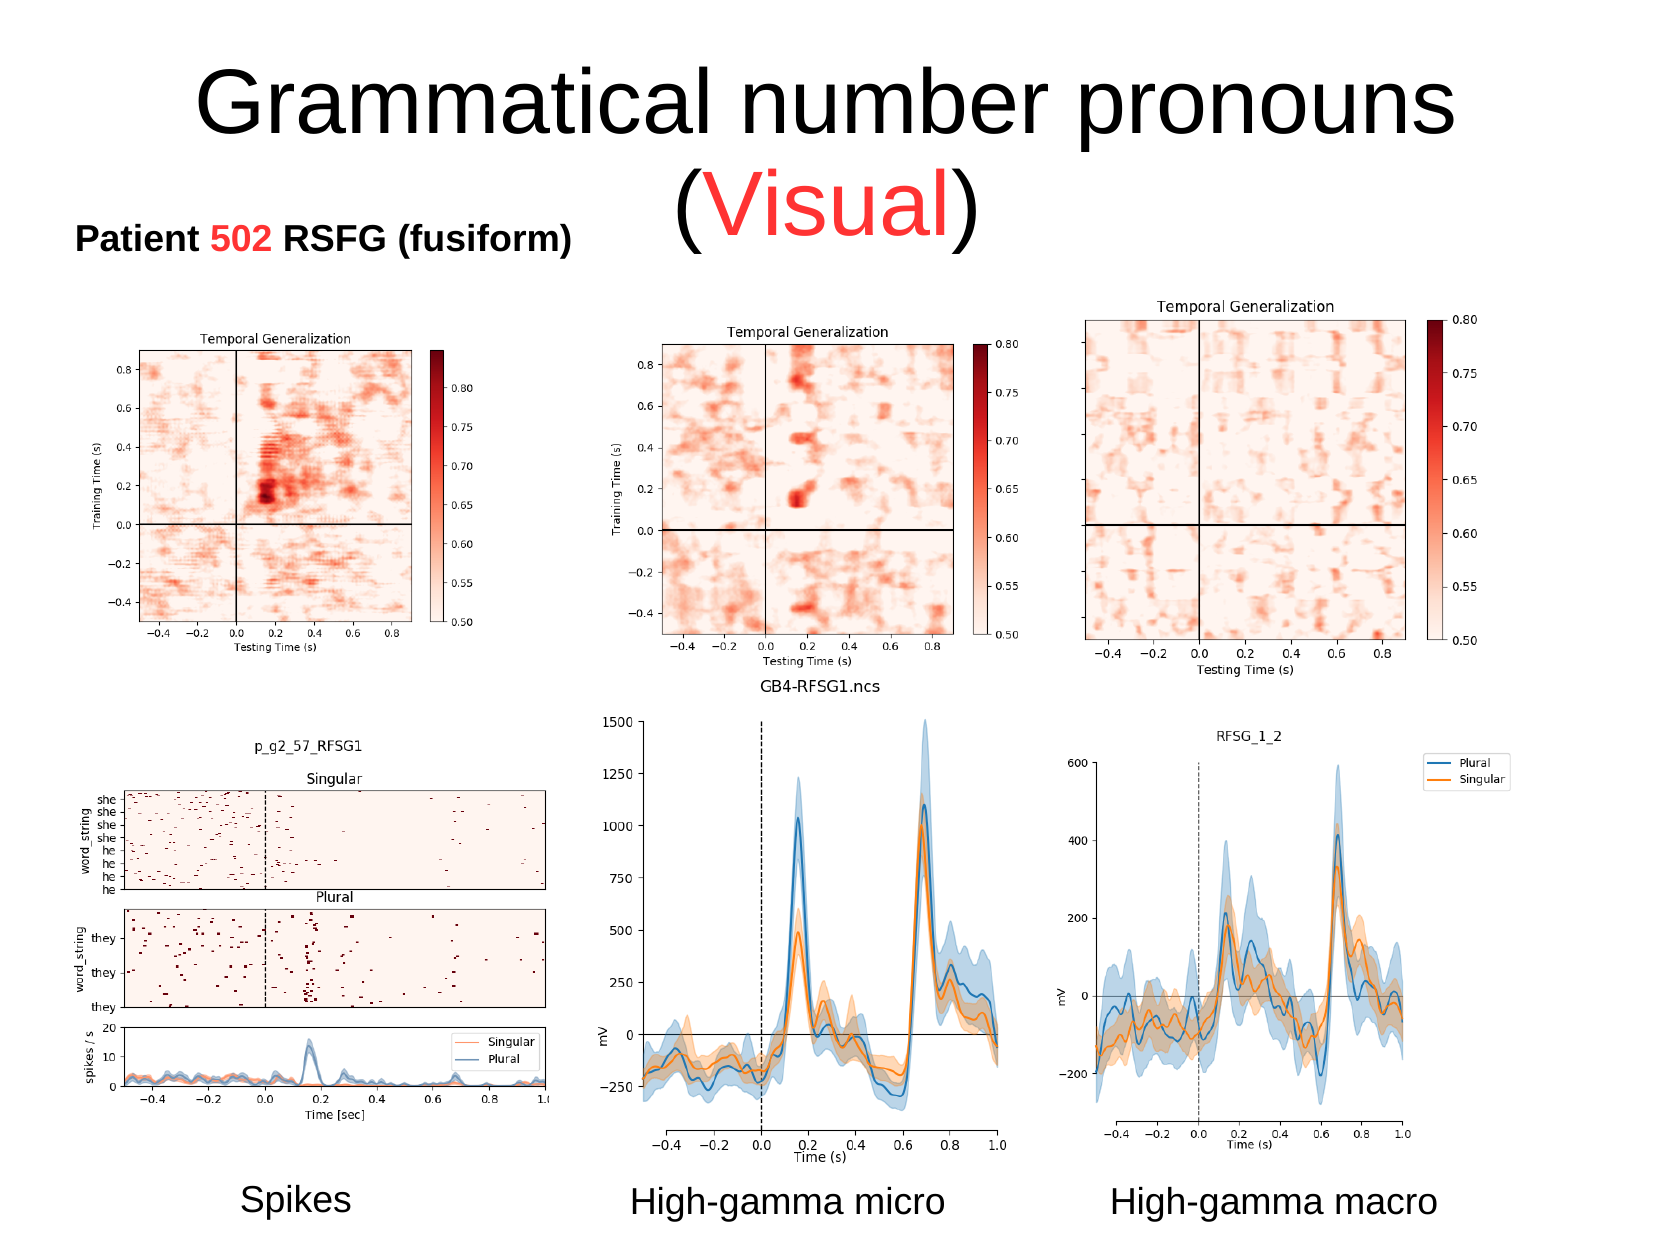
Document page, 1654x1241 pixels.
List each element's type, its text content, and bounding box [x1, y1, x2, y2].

text_box High-gamma micro [615, 1173, 976, 1231]
text_box Spikes [225, 1171, 406, 1229]
text_box Patient 502 RSFG (fusiform) [60, 210, 616, 271]
picture [60, 307, 531, 661]
picture [45, 269, 1654, 1191]
text_box High-gamma macro [1095, 1174, 1456, 1231]
title Grammatical number pronouns (Visual) [82, 49, 1571, 257]
